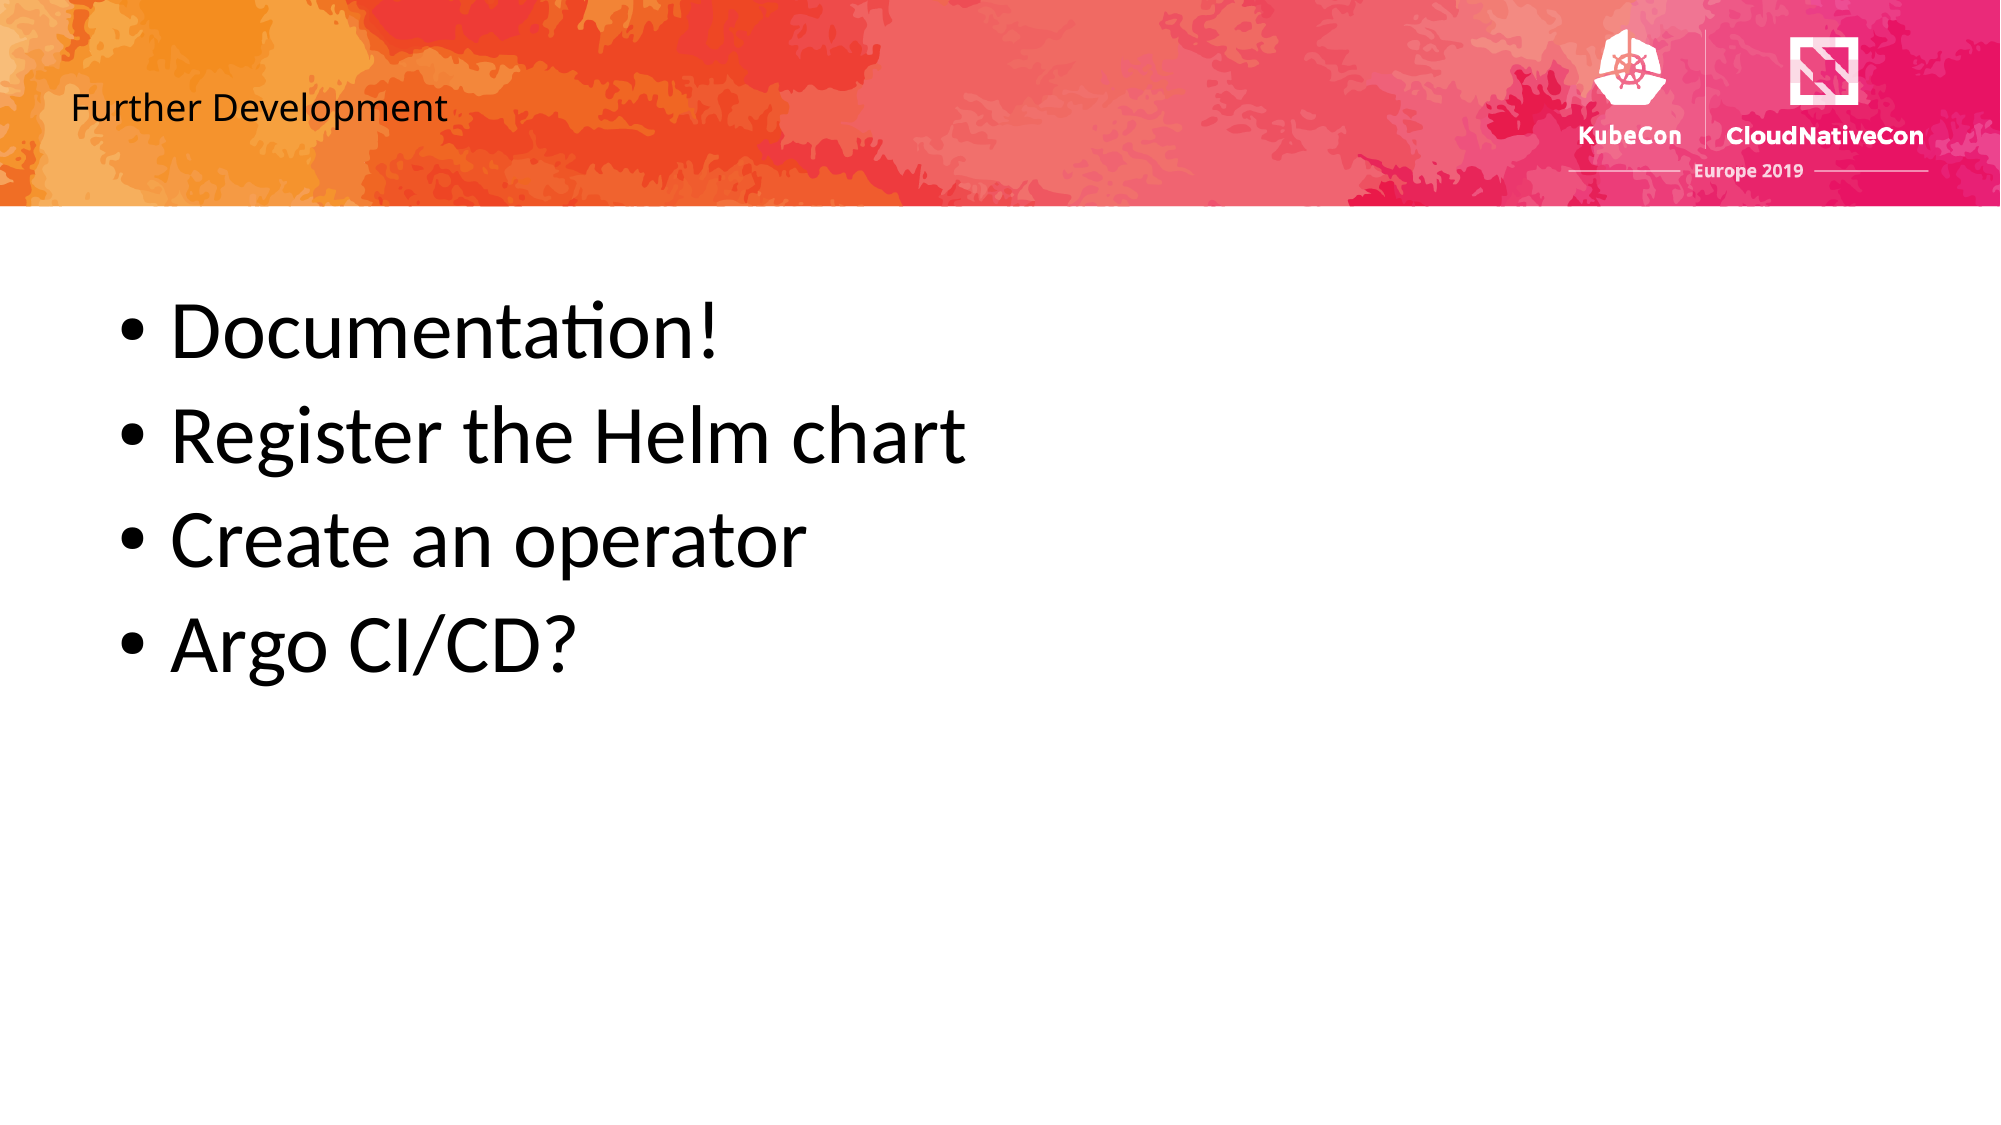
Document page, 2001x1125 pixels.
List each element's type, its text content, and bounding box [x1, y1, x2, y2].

list Documentation! Register the Helm chart Create an operator Argo CI/CD? [99, 298, 1900, 952]
title Further Development [70, 0, 1796, 217]
picture [0, 0, 2000, 1125]
